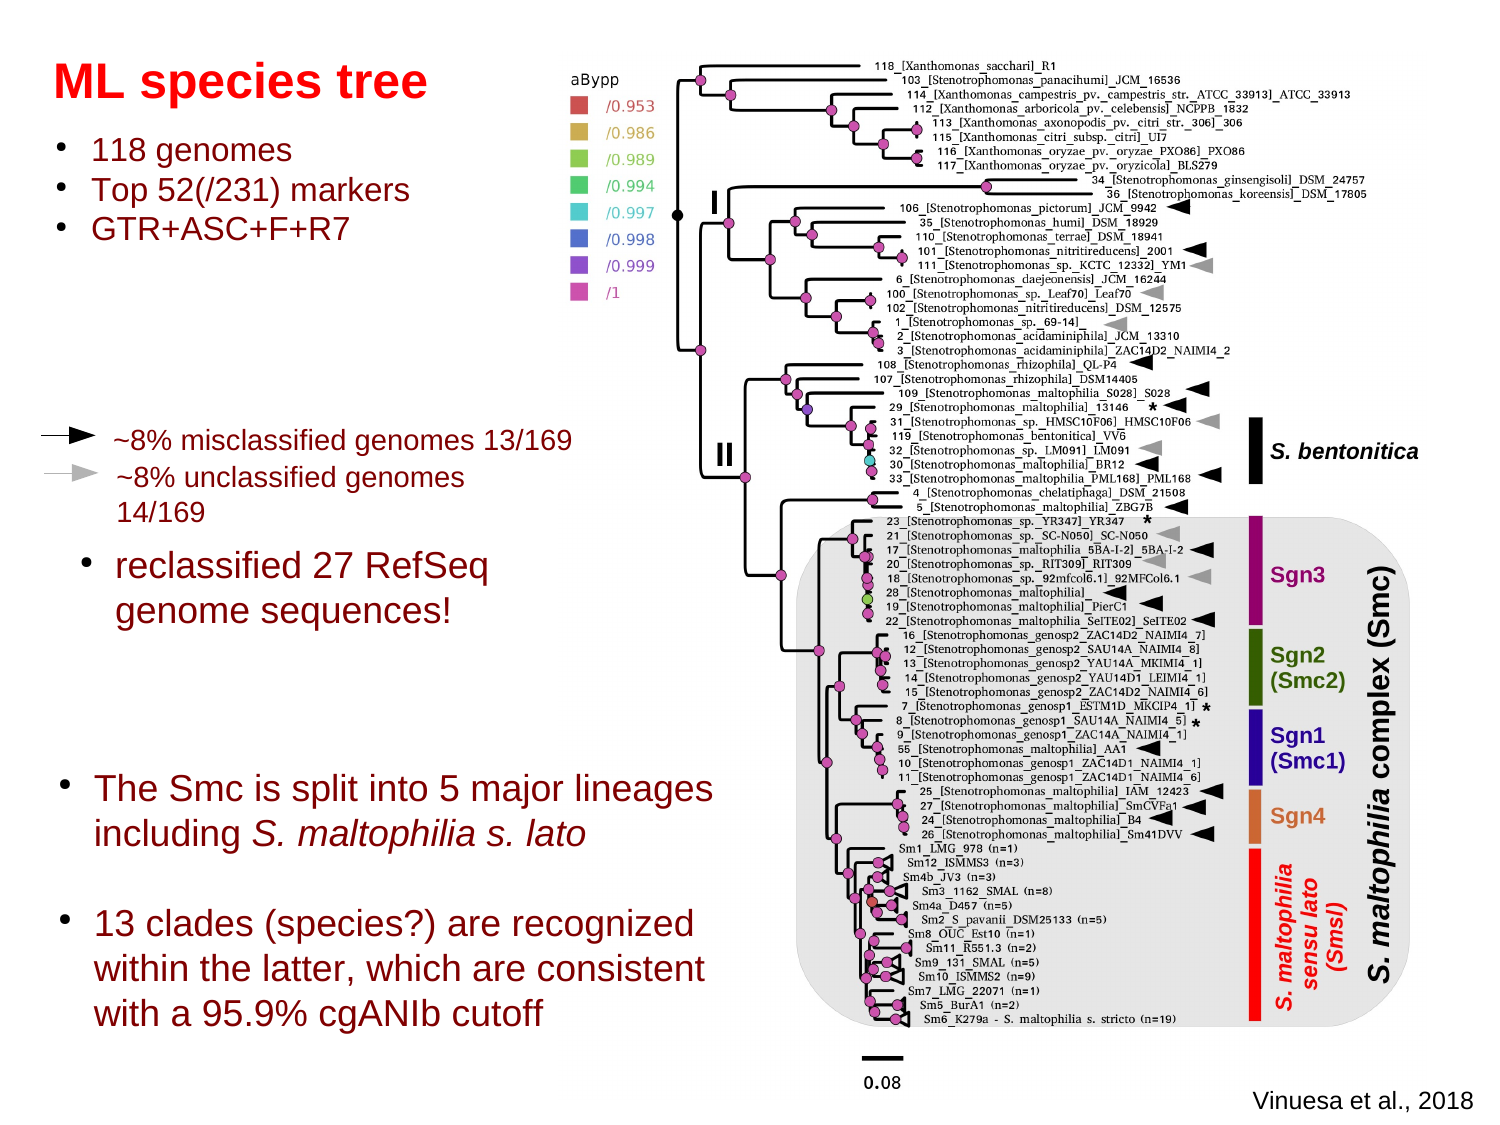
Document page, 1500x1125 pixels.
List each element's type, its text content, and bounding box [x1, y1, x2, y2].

picture [558, 51, 1427, 1100]
text_box ~8% misclassified genomes 13/169 [63, 413, 599, 489]
text_box 118 genomes Top 52(/231) markers GTR+ASC+F+R7 [40, 120, 426, 255]
text_box ~8% unclassified genomes 14/169 [66, 451, 542, 536]
text_box The Smc is split into 5 major lineages including S. maltophilia s. lato 13 clades (species?) are recognized within the latter, which are consistent with a 95.9% cgANIb cutoff [43, 756, 729, 1041]
text_box reclassified 27 RefSeq genome sequences! [65, 533, 515, 639]
text_box ML species tree [38, 40, 444, 116]
text_box Vinuesa et al., 2018 [1237, 1077, 1490, 1123]
